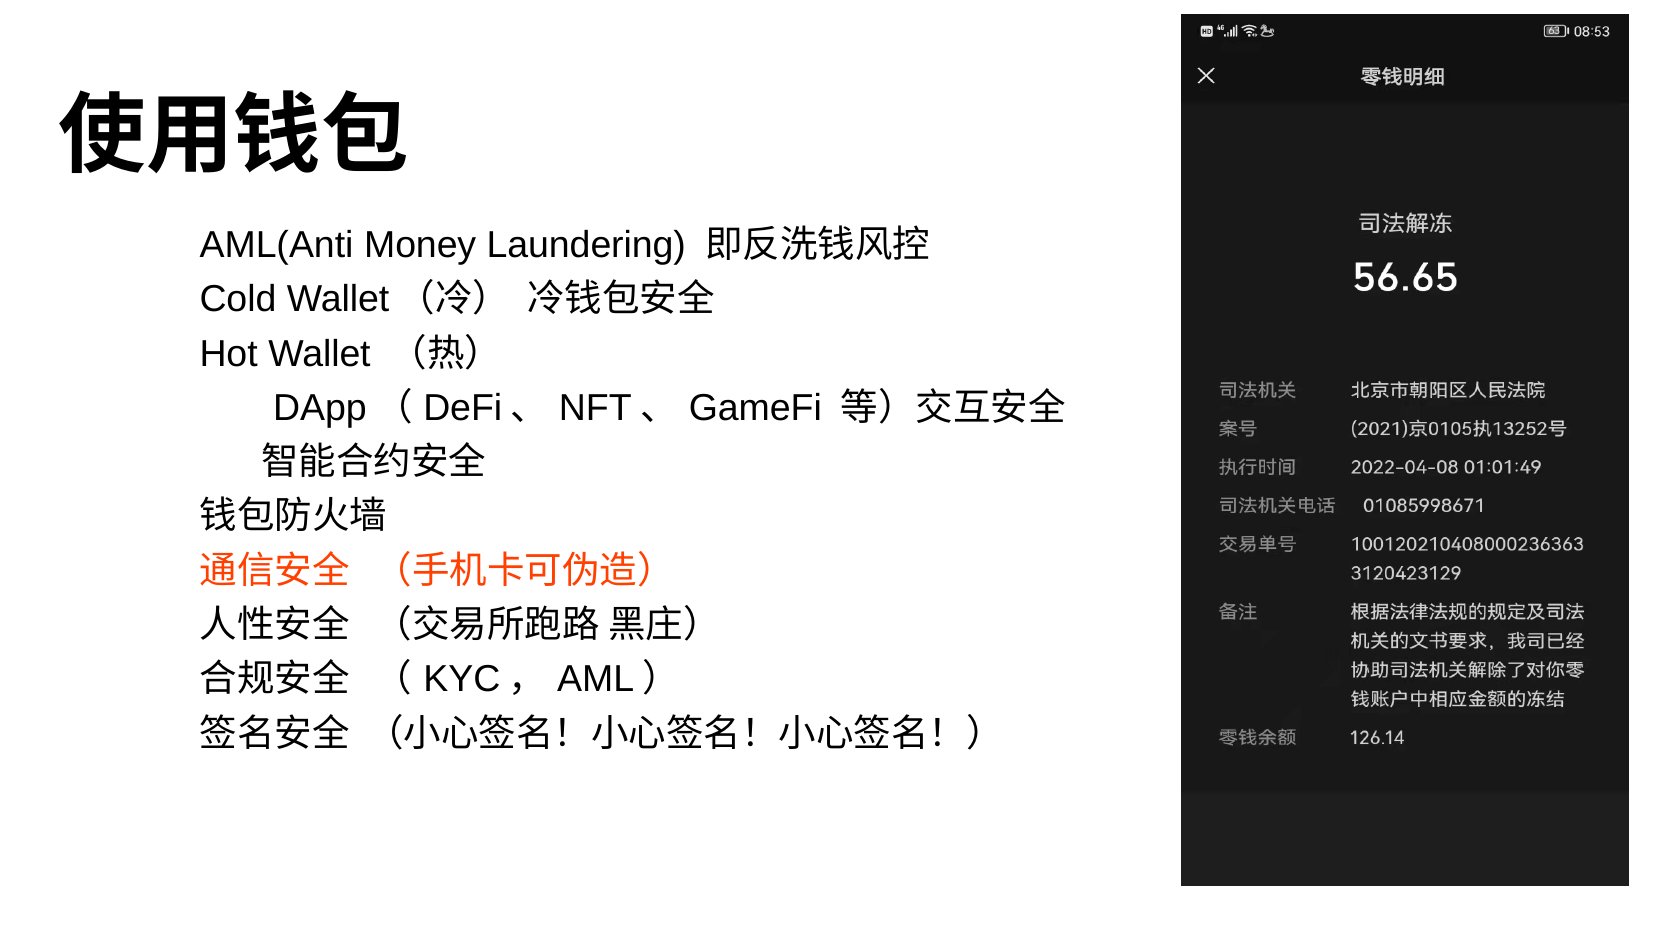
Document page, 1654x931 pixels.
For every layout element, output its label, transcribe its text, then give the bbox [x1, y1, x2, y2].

picture [1181, 14, 1629, 886]
text_box 使用钱包 [44, 56, 473, 241]
text_box AML(Anti Money Laundering) 即反洗钱风控 Cold Wallet（冷） 冷钱包安全 Hot Wallet （热） DApp（DeFi、NFT、GameFi 等）交互安全 智能合约安全 钱包防火墙 通信安全 （手机卡可伪造） 人性安全 （交易所跑路 黑庄） 合规安全 （KYC，AML） 签名安全 （小心签名！小心签名！小心签名！） [184, 206, 1079, 875]
